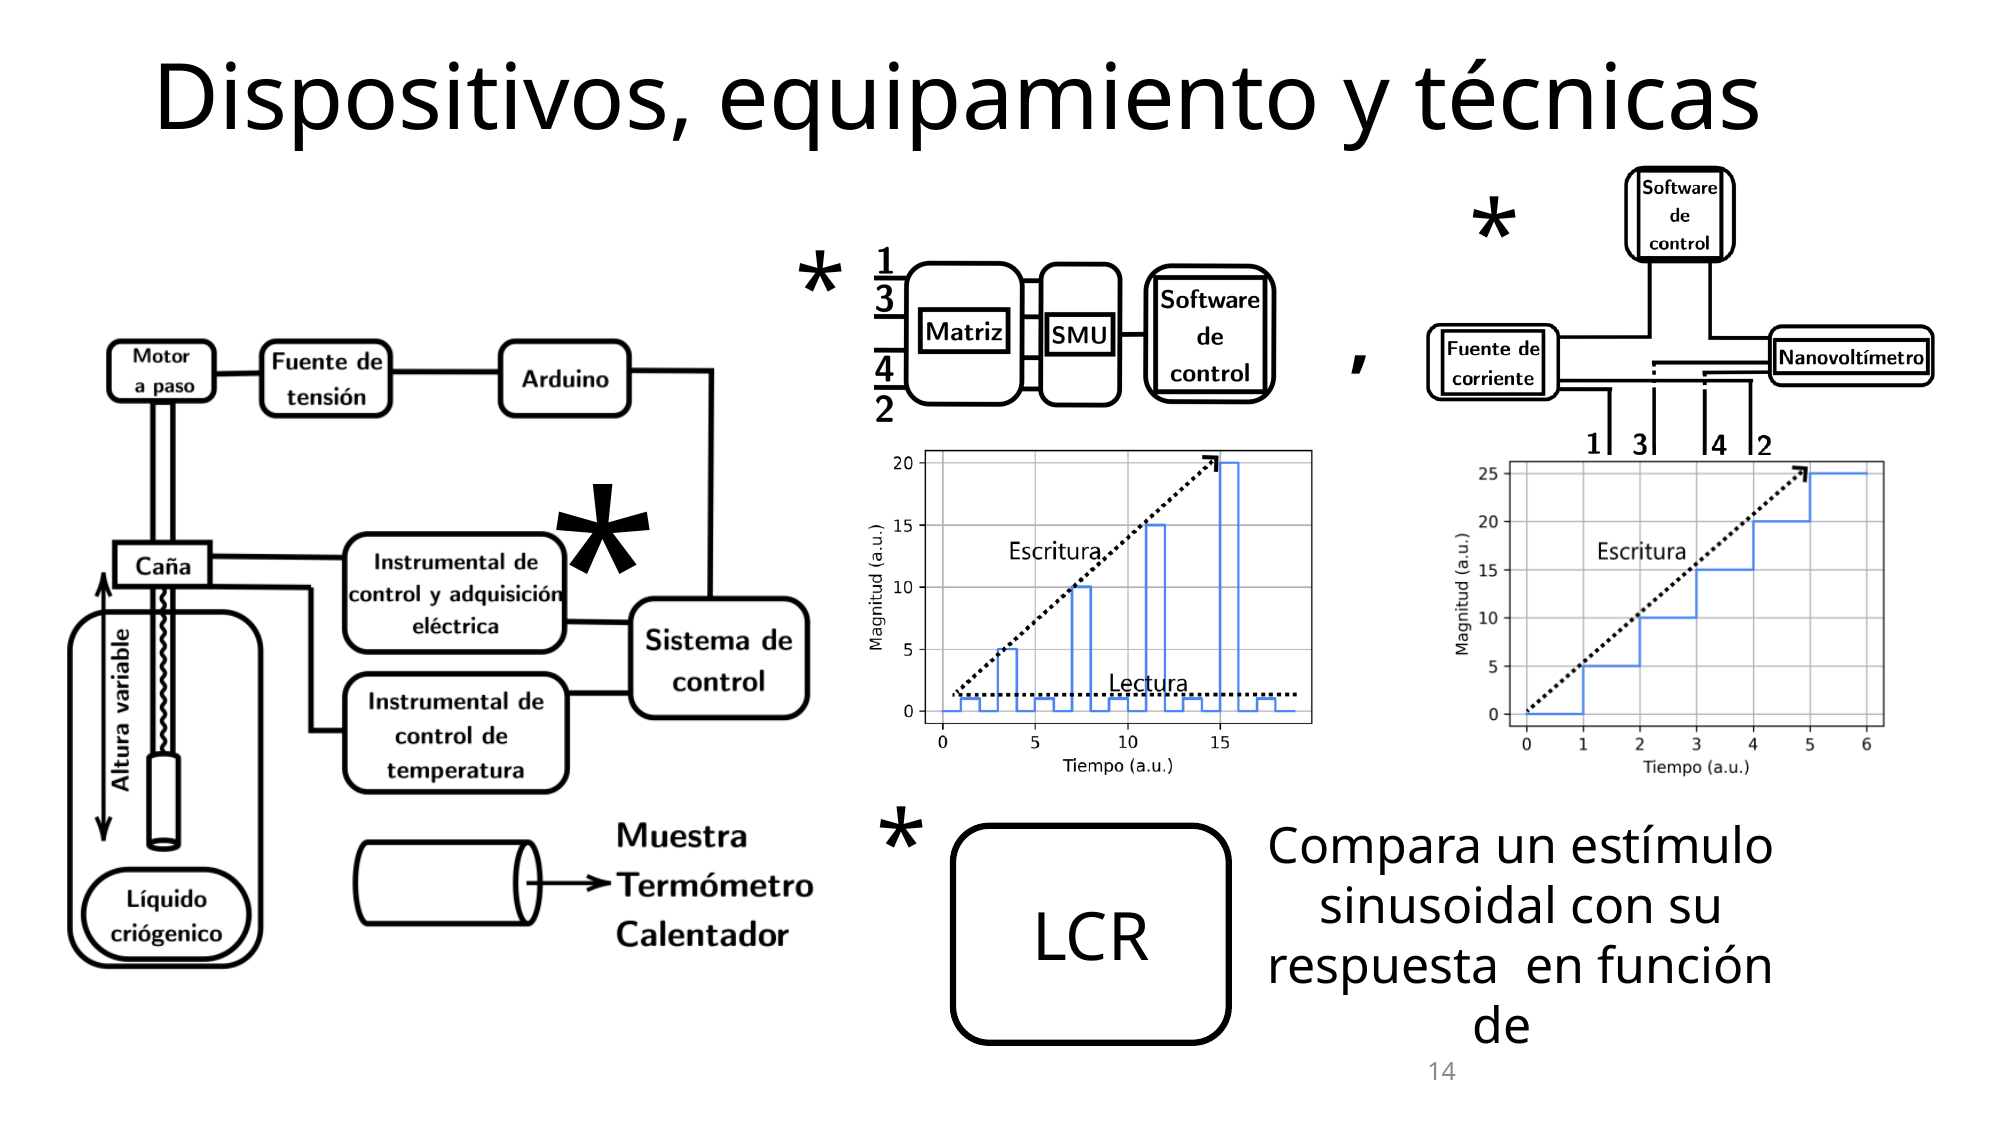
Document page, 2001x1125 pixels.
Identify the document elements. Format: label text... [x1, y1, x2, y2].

title Dispositivos, equipamiento y técnicas [137, 0, 1863, 210]
text_box 14 [1412, 1042, 1863, 1103]
picture [34, 221, 1323, 1002]
picture [1386, 157, 1966, 782]
text_box LCR [995, 886, 1187, 983]
text_box * [861, 777, 1015, 904]
text_box , [1334, 281, 1386, 388]
text_box * [533, 429, 687, 687]
text_box * [780, 221, 934, 348]
text_box * [1454, 167, 1608, 294]
text_box Compara un estímulo sinusoidal con su respuesta en función de [1232, 805, 1811, 1063]
